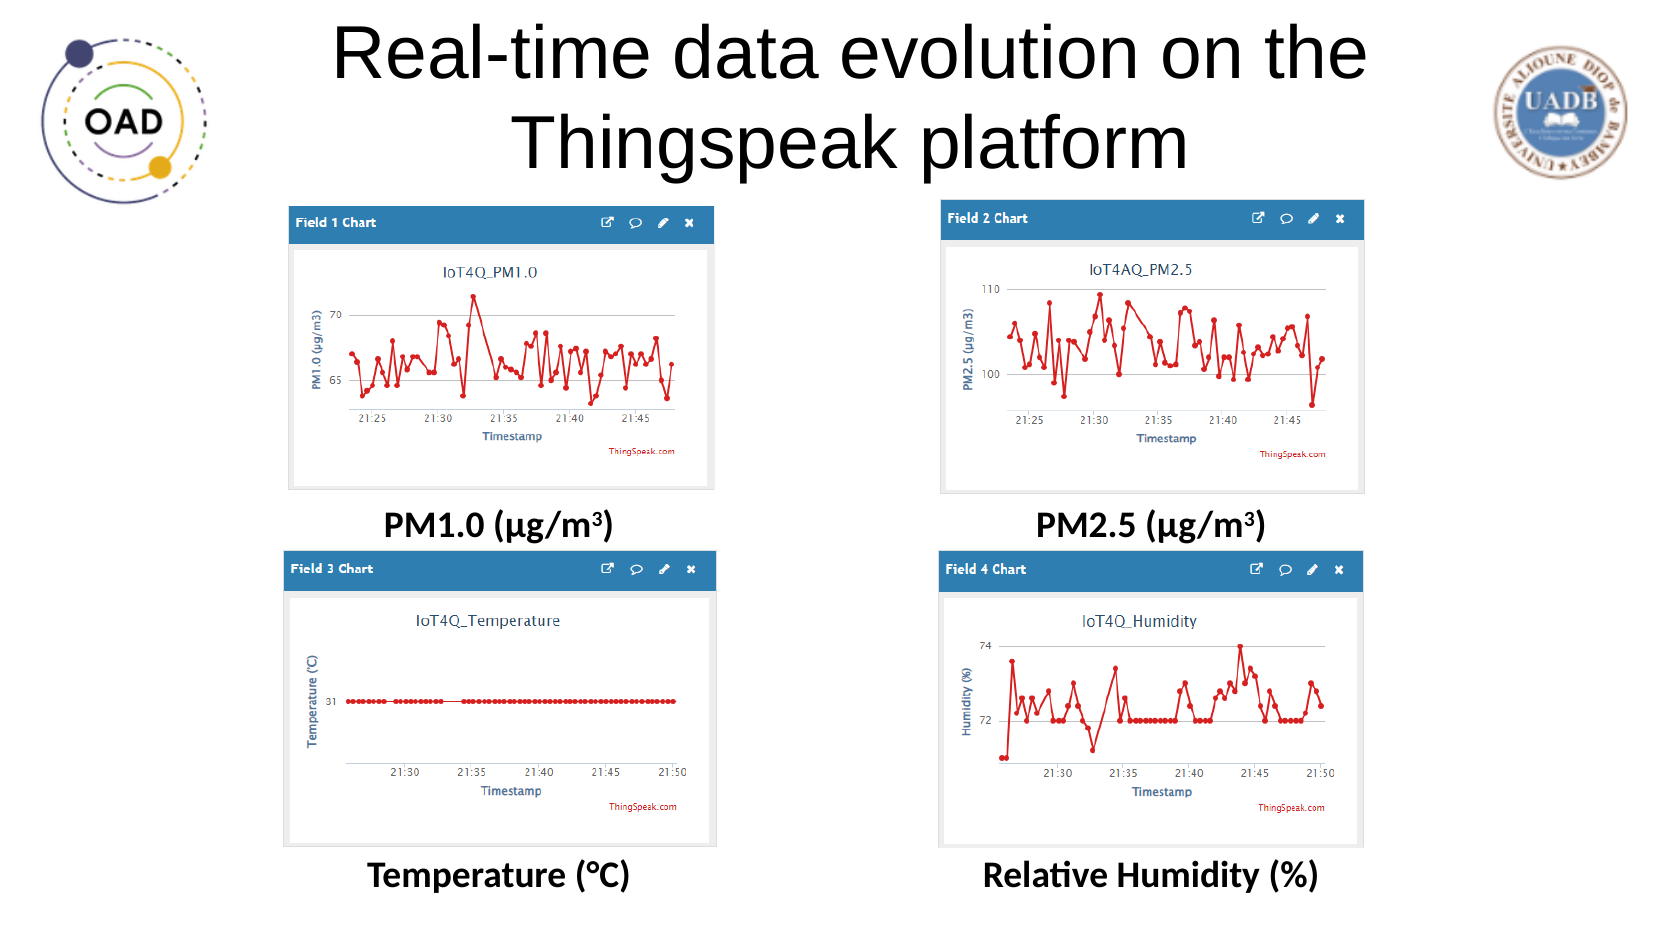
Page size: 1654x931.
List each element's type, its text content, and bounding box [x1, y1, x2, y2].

picture [0, 24, 242, 225]
text_box PM2.5 (µg/m3) [1021, 497, 1282, 547]
picture [937, 547, 1366, 852]
text_box Temperature (°C) [352, 851, 646, 903]
text_box Real-time data evolution on the Thingspeak platform [212, 16, 1489, 172]
text_box PM1.0 (µg/m3) [369, 495, 630, 547]
picture [1482, 37, 1641, 188]
picture [277, 206, 721, 495]
text_box Relative Humidity (%) [968, 852, 1335, 903]
picture [277, 547, 721, 851]
picture [933, 195, 1370, 497]
